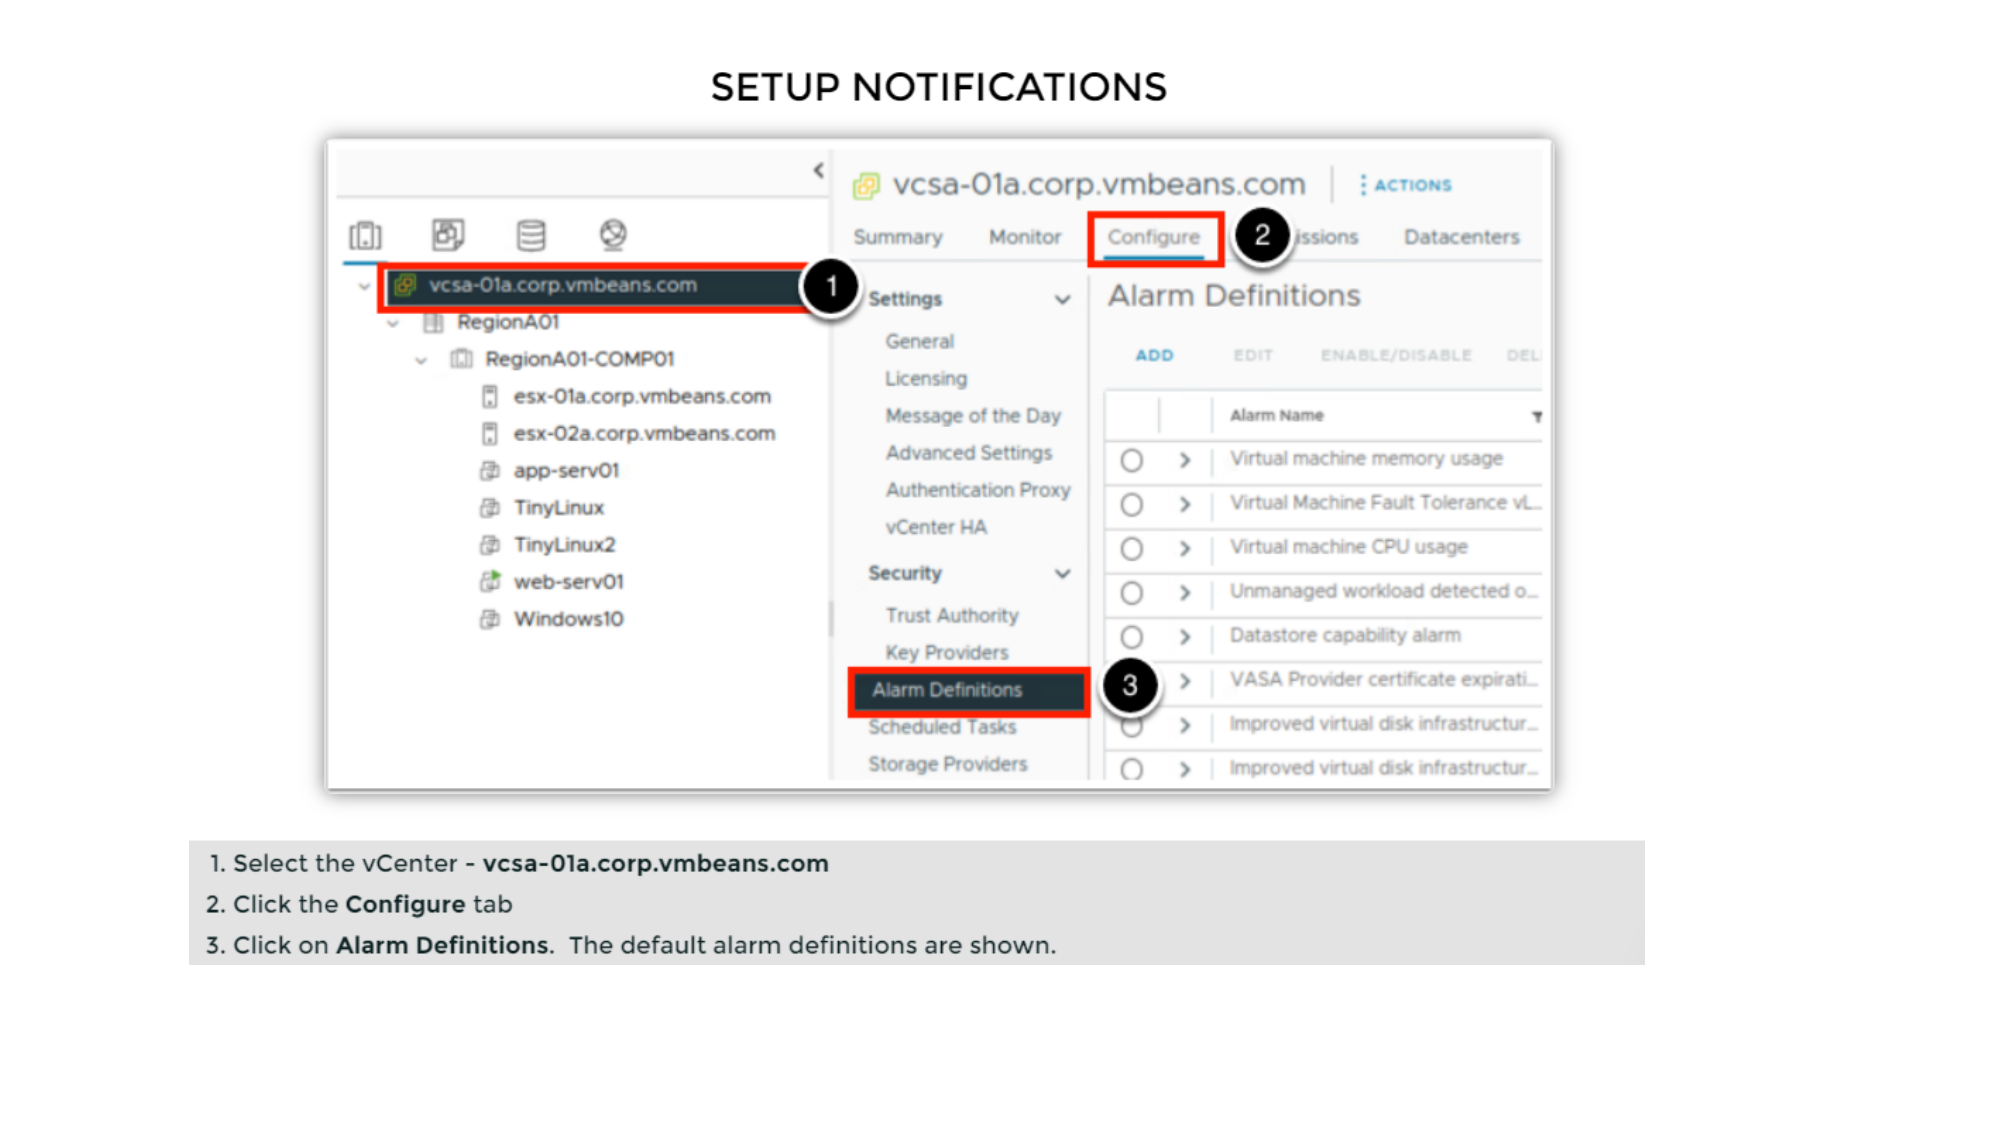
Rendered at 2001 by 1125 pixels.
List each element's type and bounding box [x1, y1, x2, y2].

picture [189, 57, 1645, 965]
